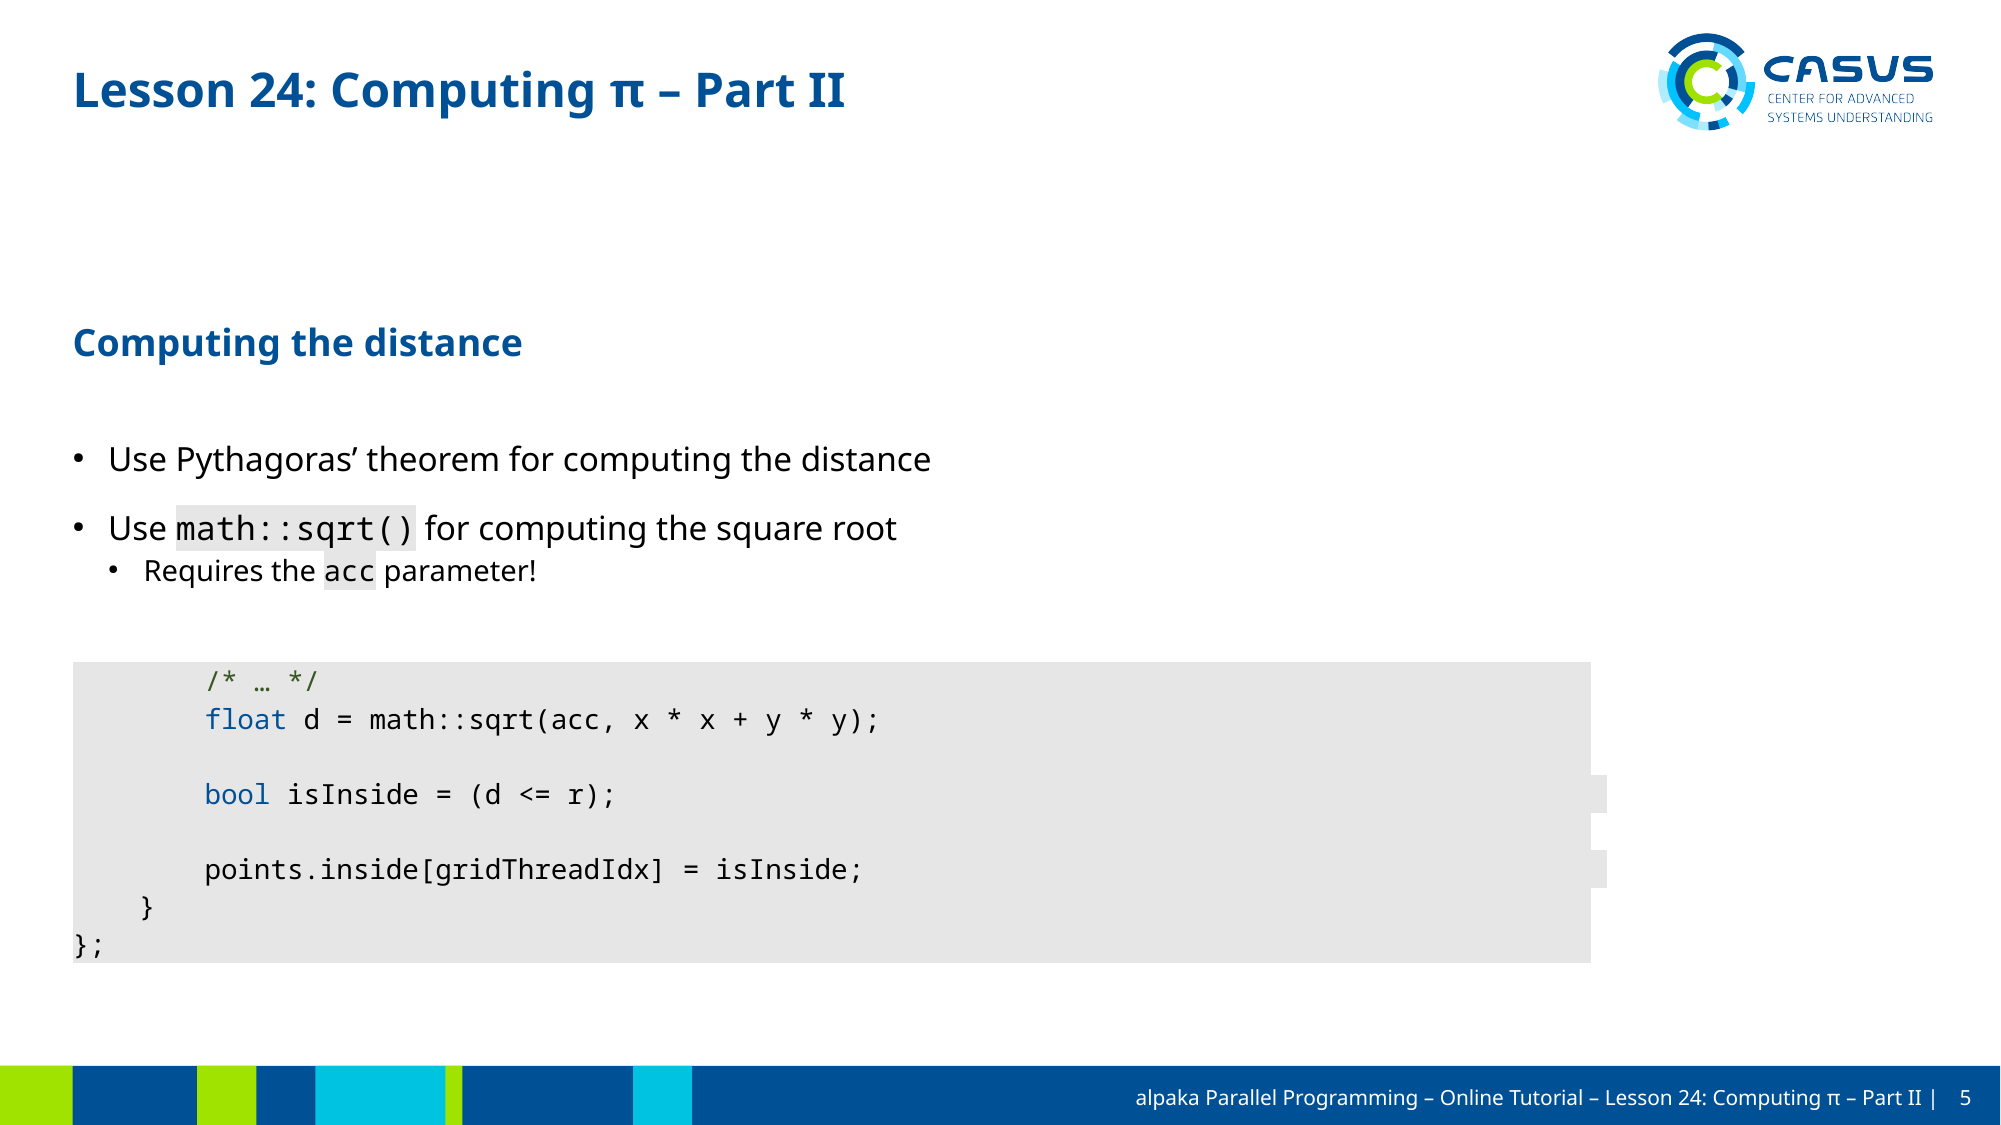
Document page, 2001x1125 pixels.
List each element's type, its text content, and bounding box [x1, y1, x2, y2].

picture [1658, 33, 1933, 131]
title Lesson 24: Computing π – Part II [72, 54, 1620, 123]
list Computing the distance Use Pythagoras’ theorem for computing the distance Use math::sqrt() for computing the square root Requires the acc parameter! [72, 316, 1620, 633]
list /* … */ float d = math::sqrt(acc, x * x + y * y); bool isInside = (d <= r); points.inside[gridThreadIdx] = isInside; } }; [72, 662, 1620, 979]
